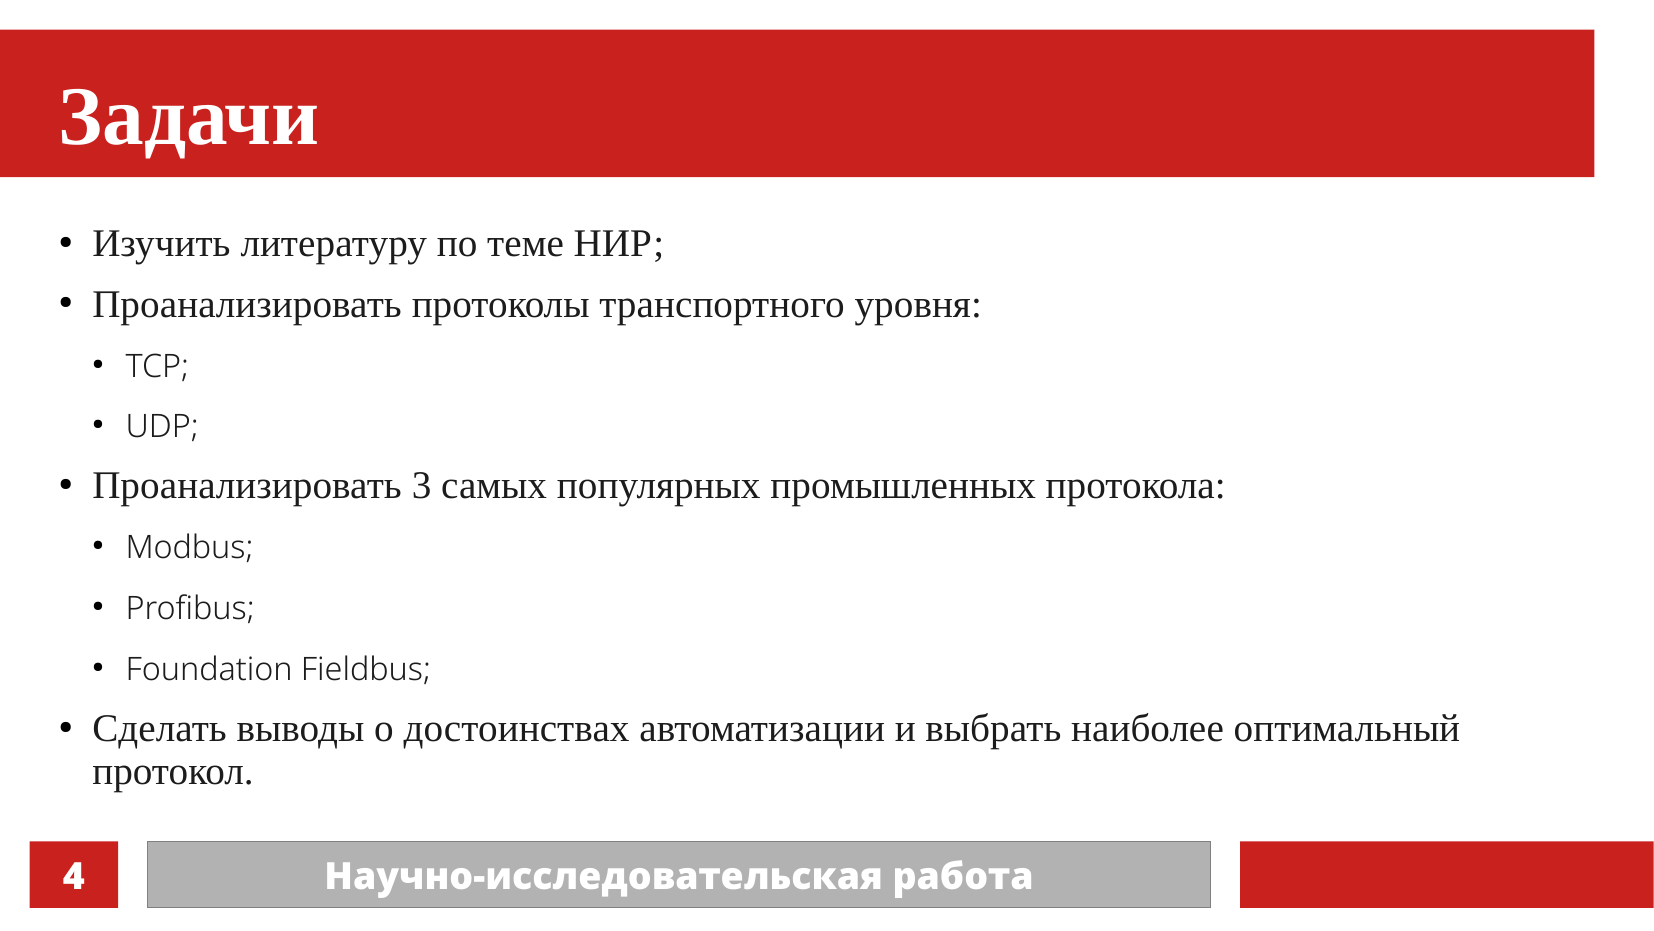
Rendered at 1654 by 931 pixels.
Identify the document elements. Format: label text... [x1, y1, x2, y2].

list Изучить литературу по теме НИР; Проанализировать протоколы транспортного уровня: TCP; UDP; Проанализировать 3 самых популярных промышленных протокола: Modbus; Profibus; Foundation Fieldbus; Сделать выводы о достоинствах автоматизации и выбрать наиболее оптимальный протокол. [59, 221, 1565, 798]
title Задачи [59, 44, 1595, 163]
